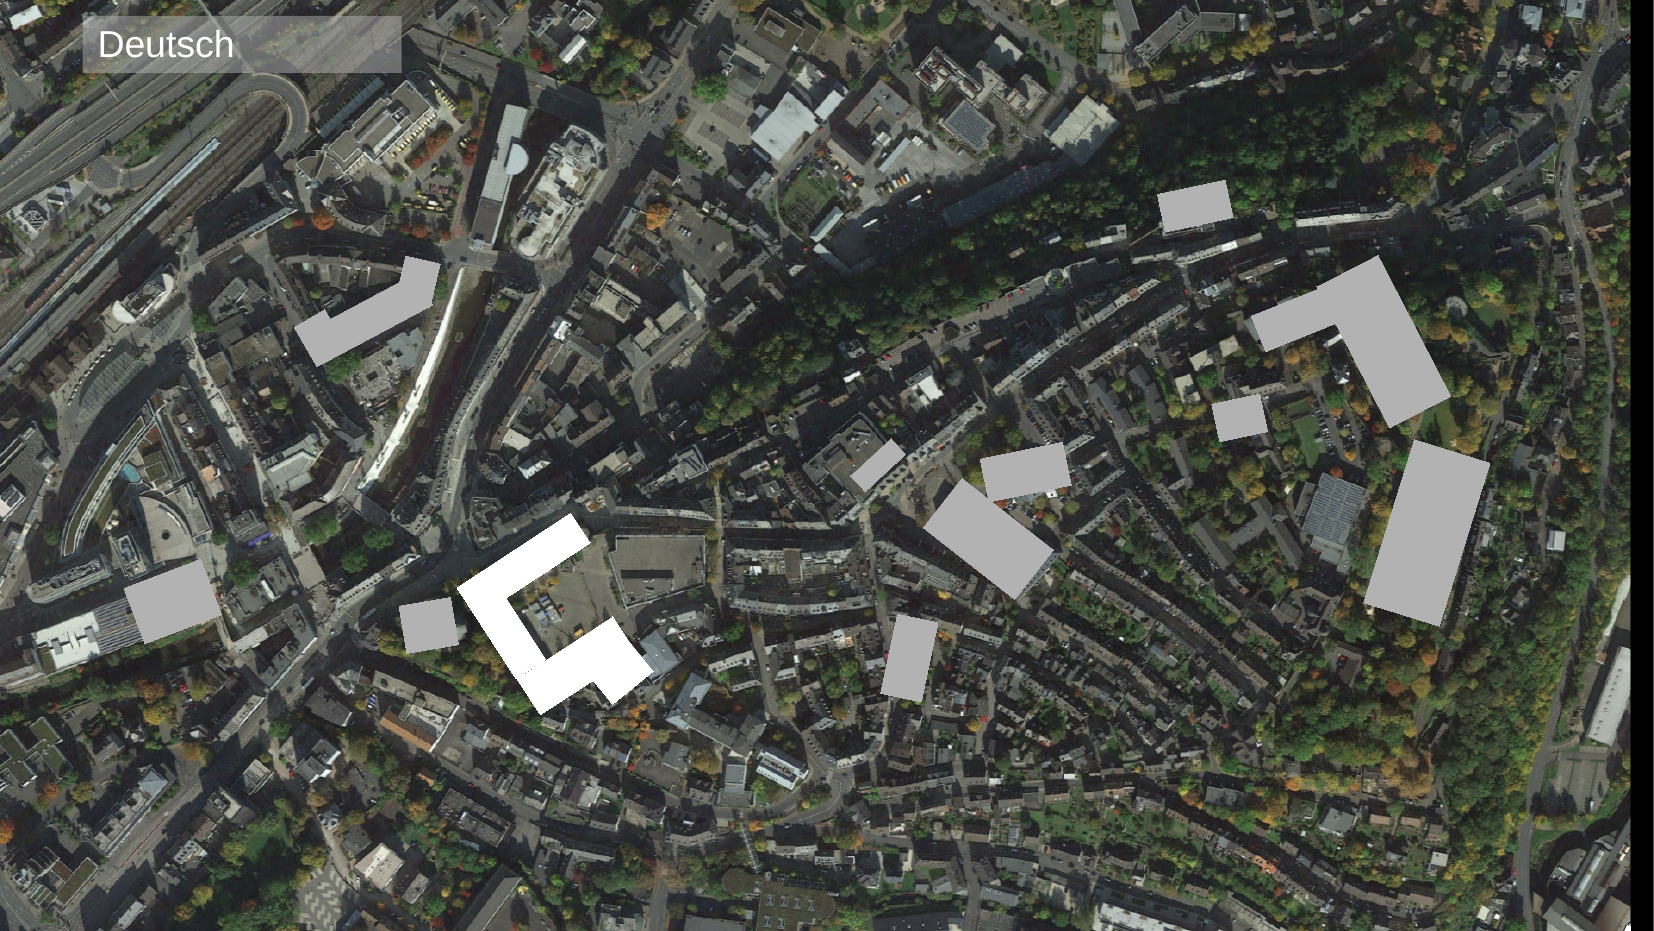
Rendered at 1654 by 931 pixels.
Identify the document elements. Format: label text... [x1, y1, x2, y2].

text_box [1251, 255, 1451, 428]
picture [0, 0, 1654, 931]
text_box [1211, 394, 1268, 442]
text_box [923, 442, 1072, 600]
text_box [880, 614, 938, 702]
text_box [124, 559, 222, 644]
text_box Deutsch [82, 15, 402, 73]
text_box [1363, 439, 1490, 627]
text_box [457, 513, 654, 715]
text_box [850, 438, 906, 492]
text_box [399, 597, 459, 654]
text_box [294, 256, 441, 367]
text_box [1157, 180, 1234, 232]
